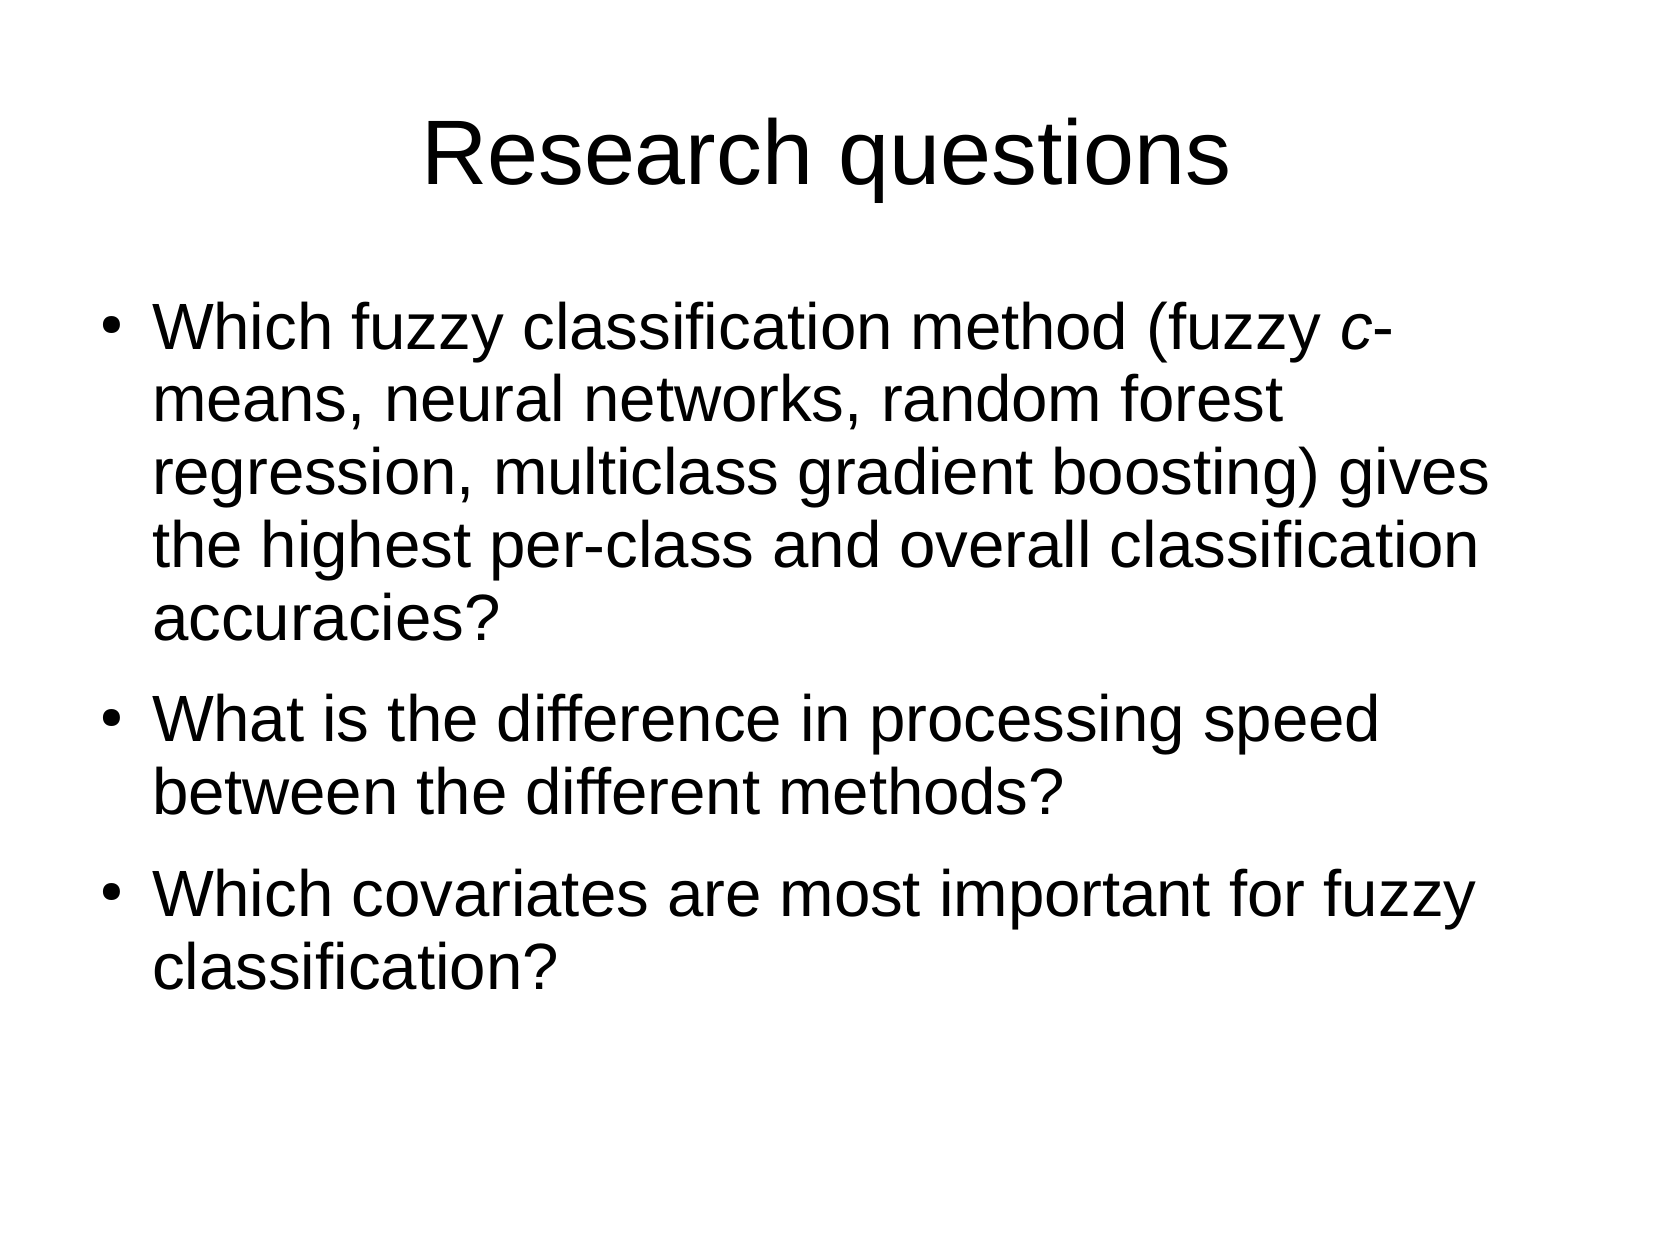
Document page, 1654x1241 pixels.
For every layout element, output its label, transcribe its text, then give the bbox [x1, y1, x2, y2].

title Research questions [82, 49, 1571, 257]
list Which fuzzy classification method (fuzzy c-means, neural networks, random forest regression, multiclass gradient boosting) gives the highest per-class and overall classification accuracies? What is the difference in processing speed between the different methods? Which covariates are most important for fuzzy classification? [82, 290, 1571, 1010]
